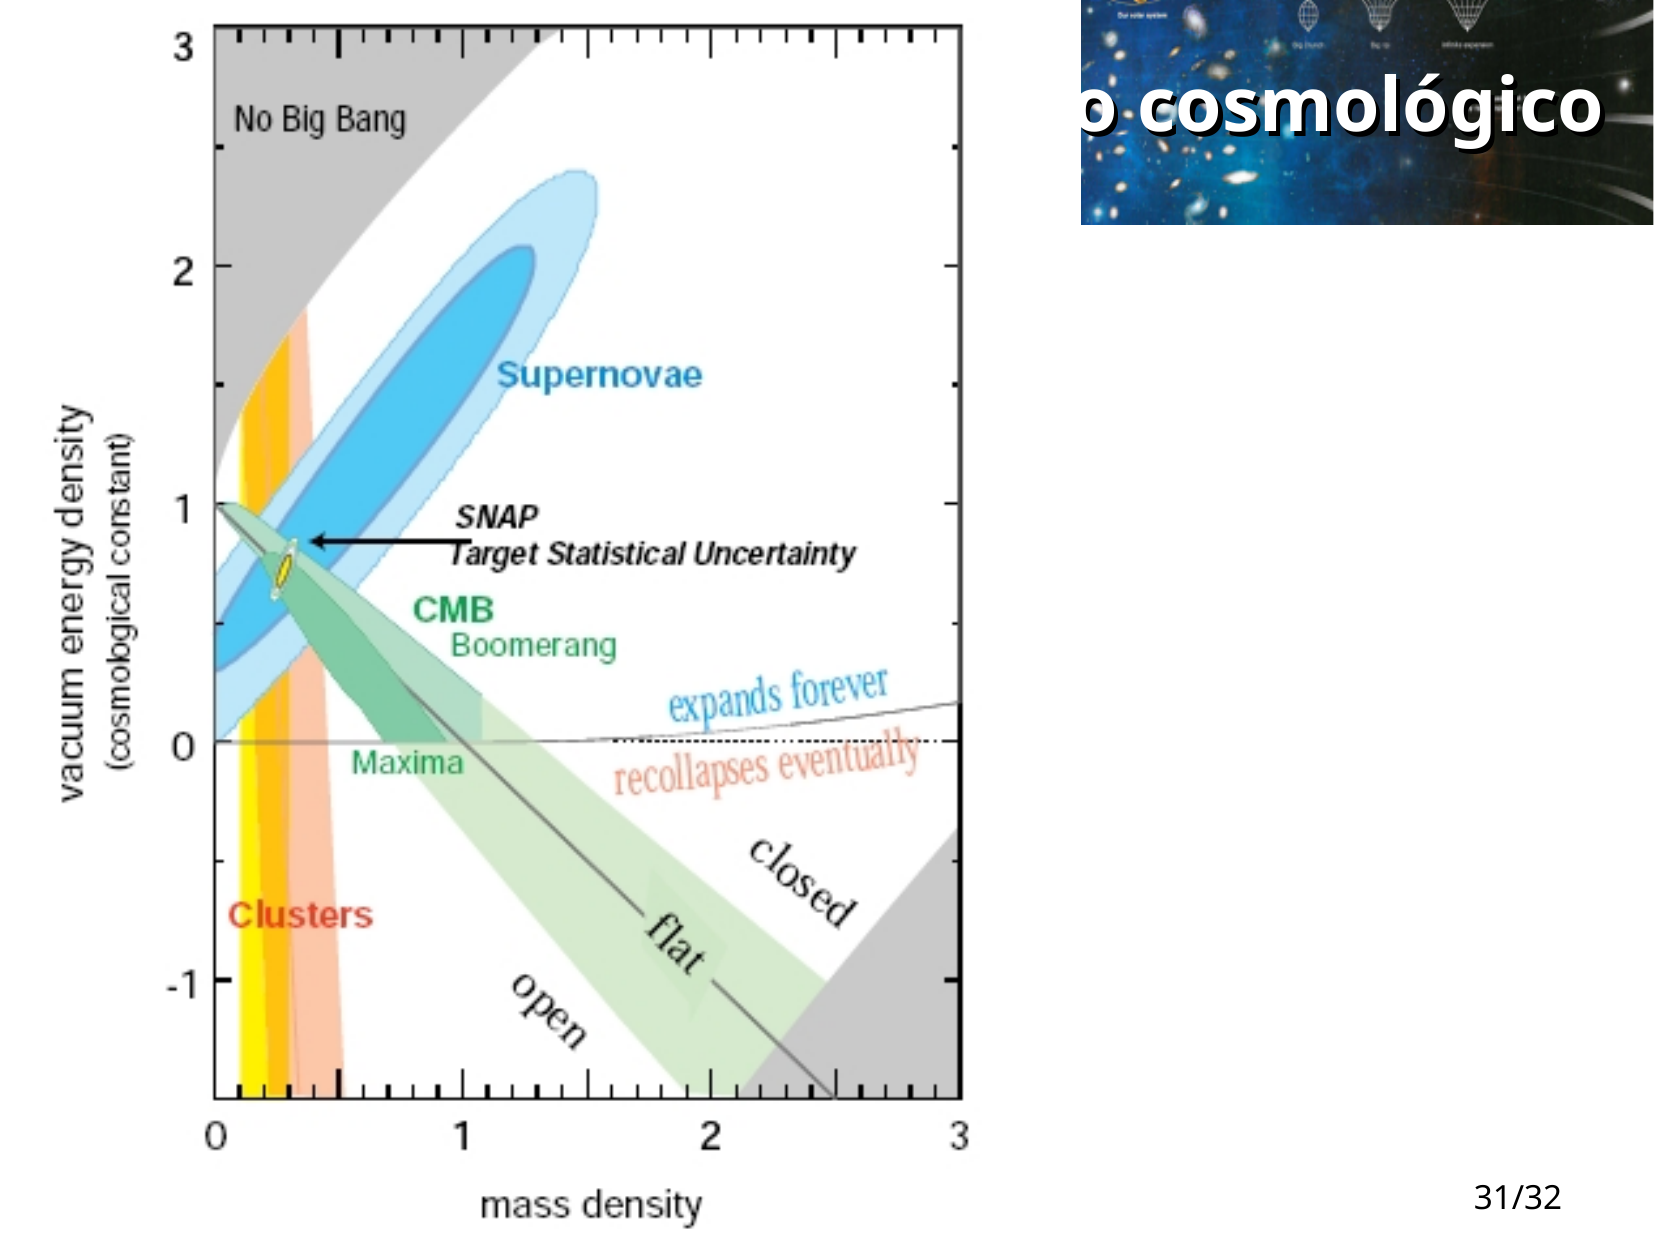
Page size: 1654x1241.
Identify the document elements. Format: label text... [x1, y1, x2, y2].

picture [0, 0, 1654, 1241]
title Modelo cosmológico [1081, 15, 1606, 191]
